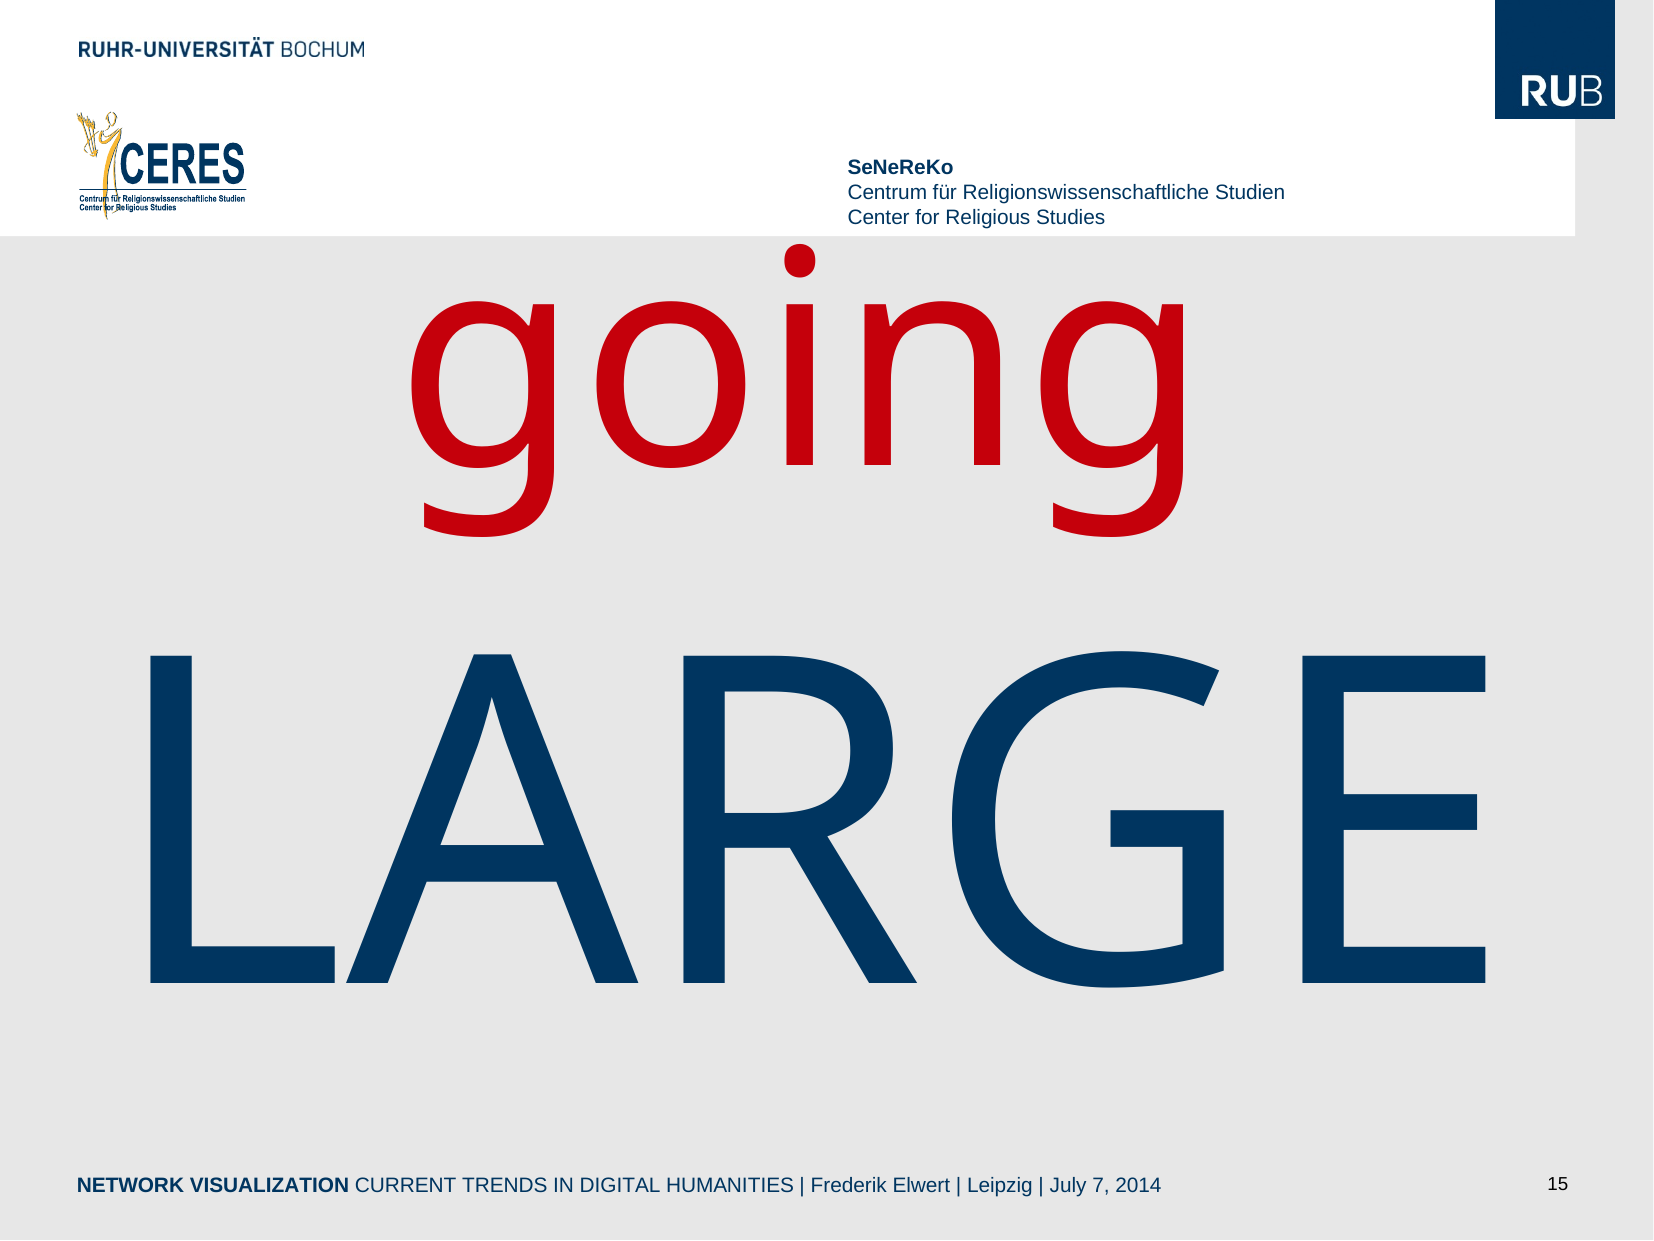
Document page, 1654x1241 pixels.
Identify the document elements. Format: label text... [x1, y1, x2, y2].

subtitle going LARGE [106, 165, 1547, 1076]
picture [79, 37, 364, 57]
picture [1495, 0, 1615, 119]
